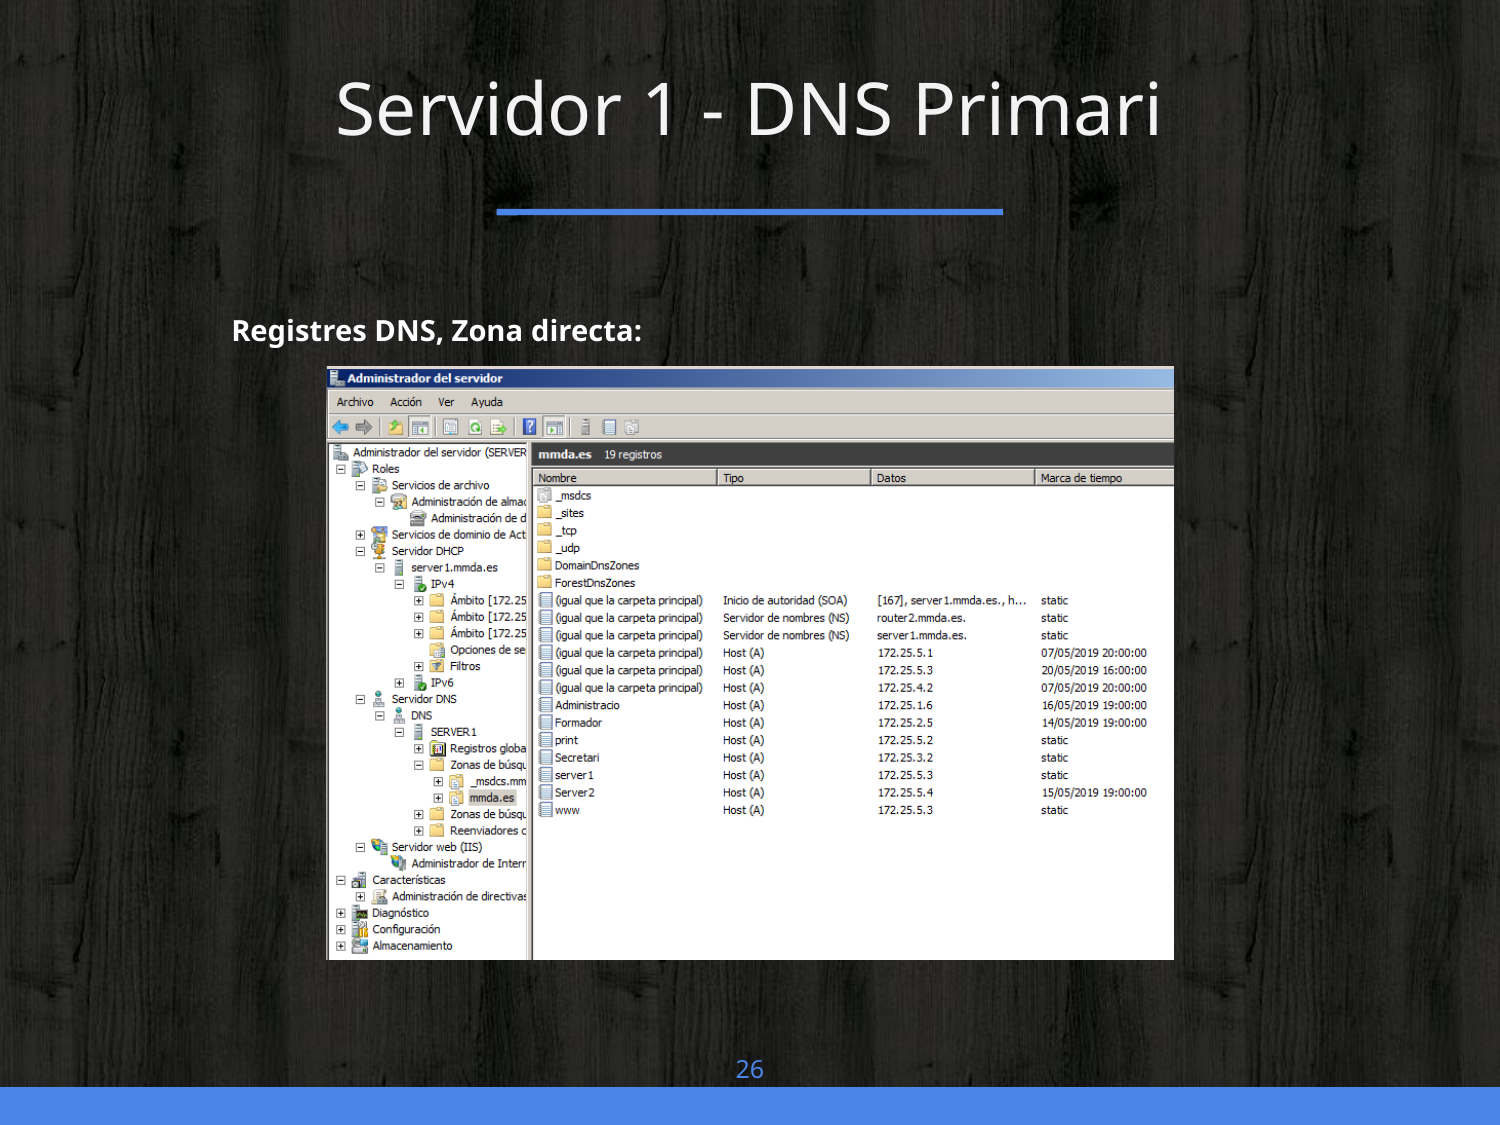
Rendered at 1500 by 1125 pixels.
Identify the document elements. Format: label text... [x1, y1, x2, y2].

title Servidor 1 - DNS Primari [75, 0, 1425, 213]
slide_number 26 [705, 1038, 795, 1087]
text_box [0, 1087, 1500, 1125]
picture [0, 0, 1500, 1087]
text_box Registres DNS, Zona directa: [216, 297, 670, 367]
